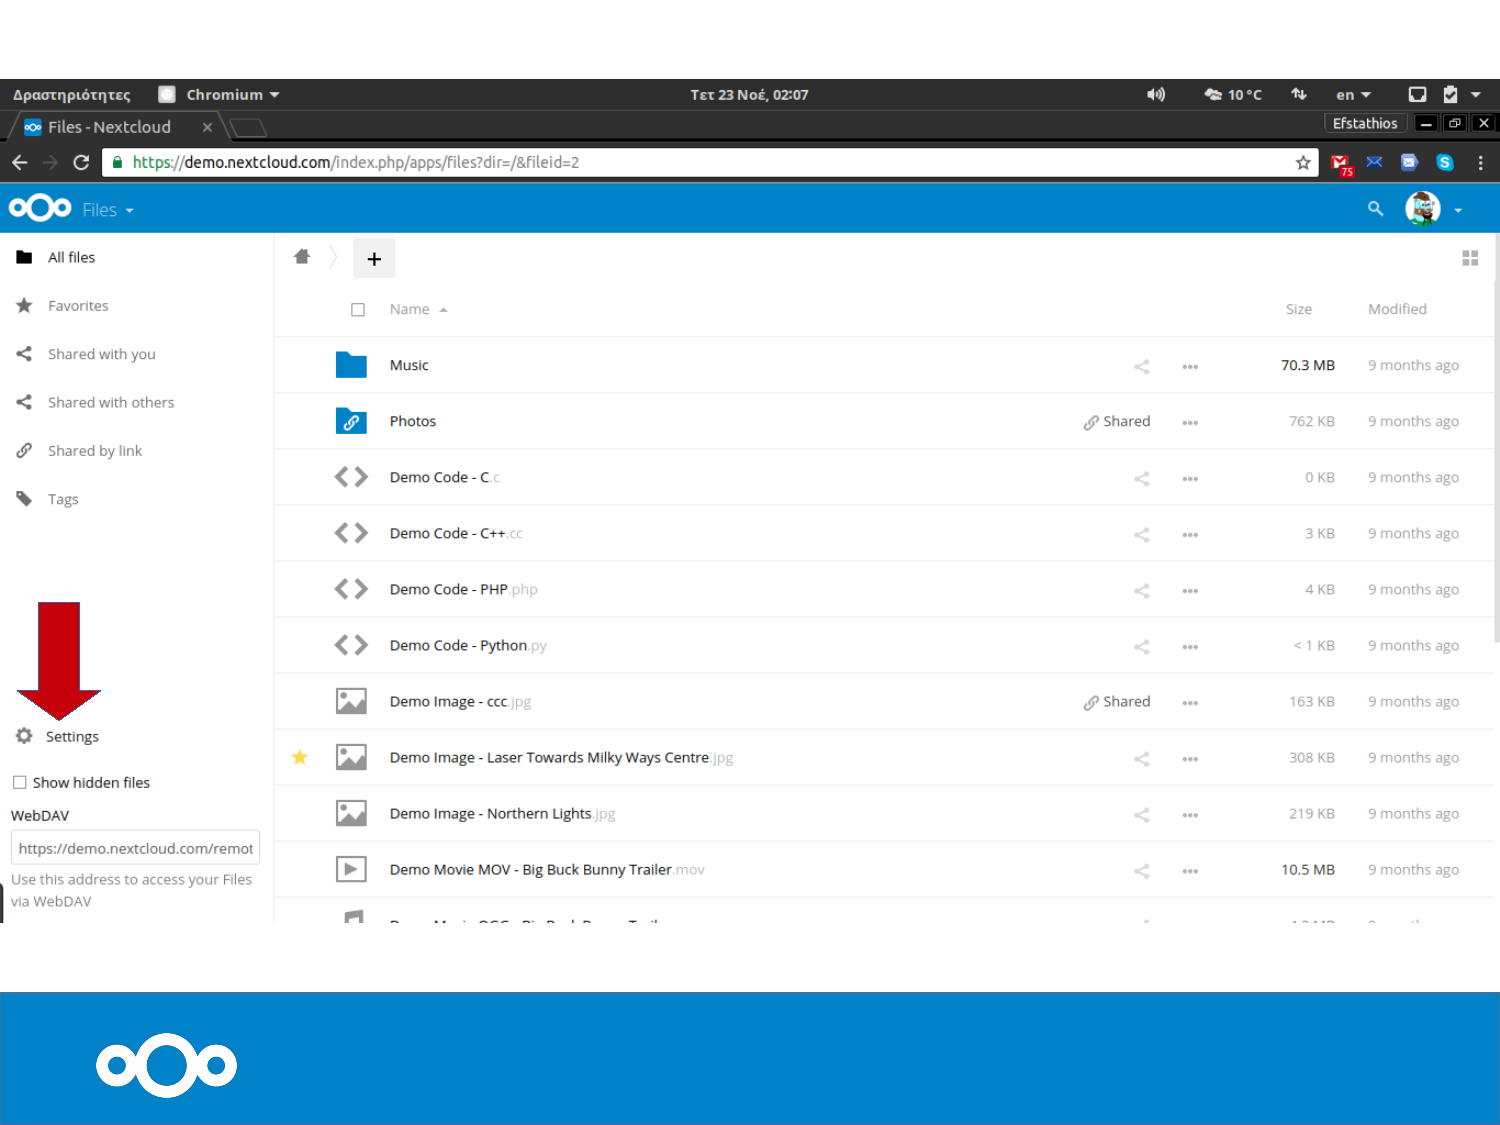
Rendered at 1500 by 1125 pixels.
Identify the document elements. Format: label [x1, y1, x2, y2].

picture [96, 1033, 237, 1098]
text_box [17, 602, 101, 721]
picture [0, 79, 1500, 923]
